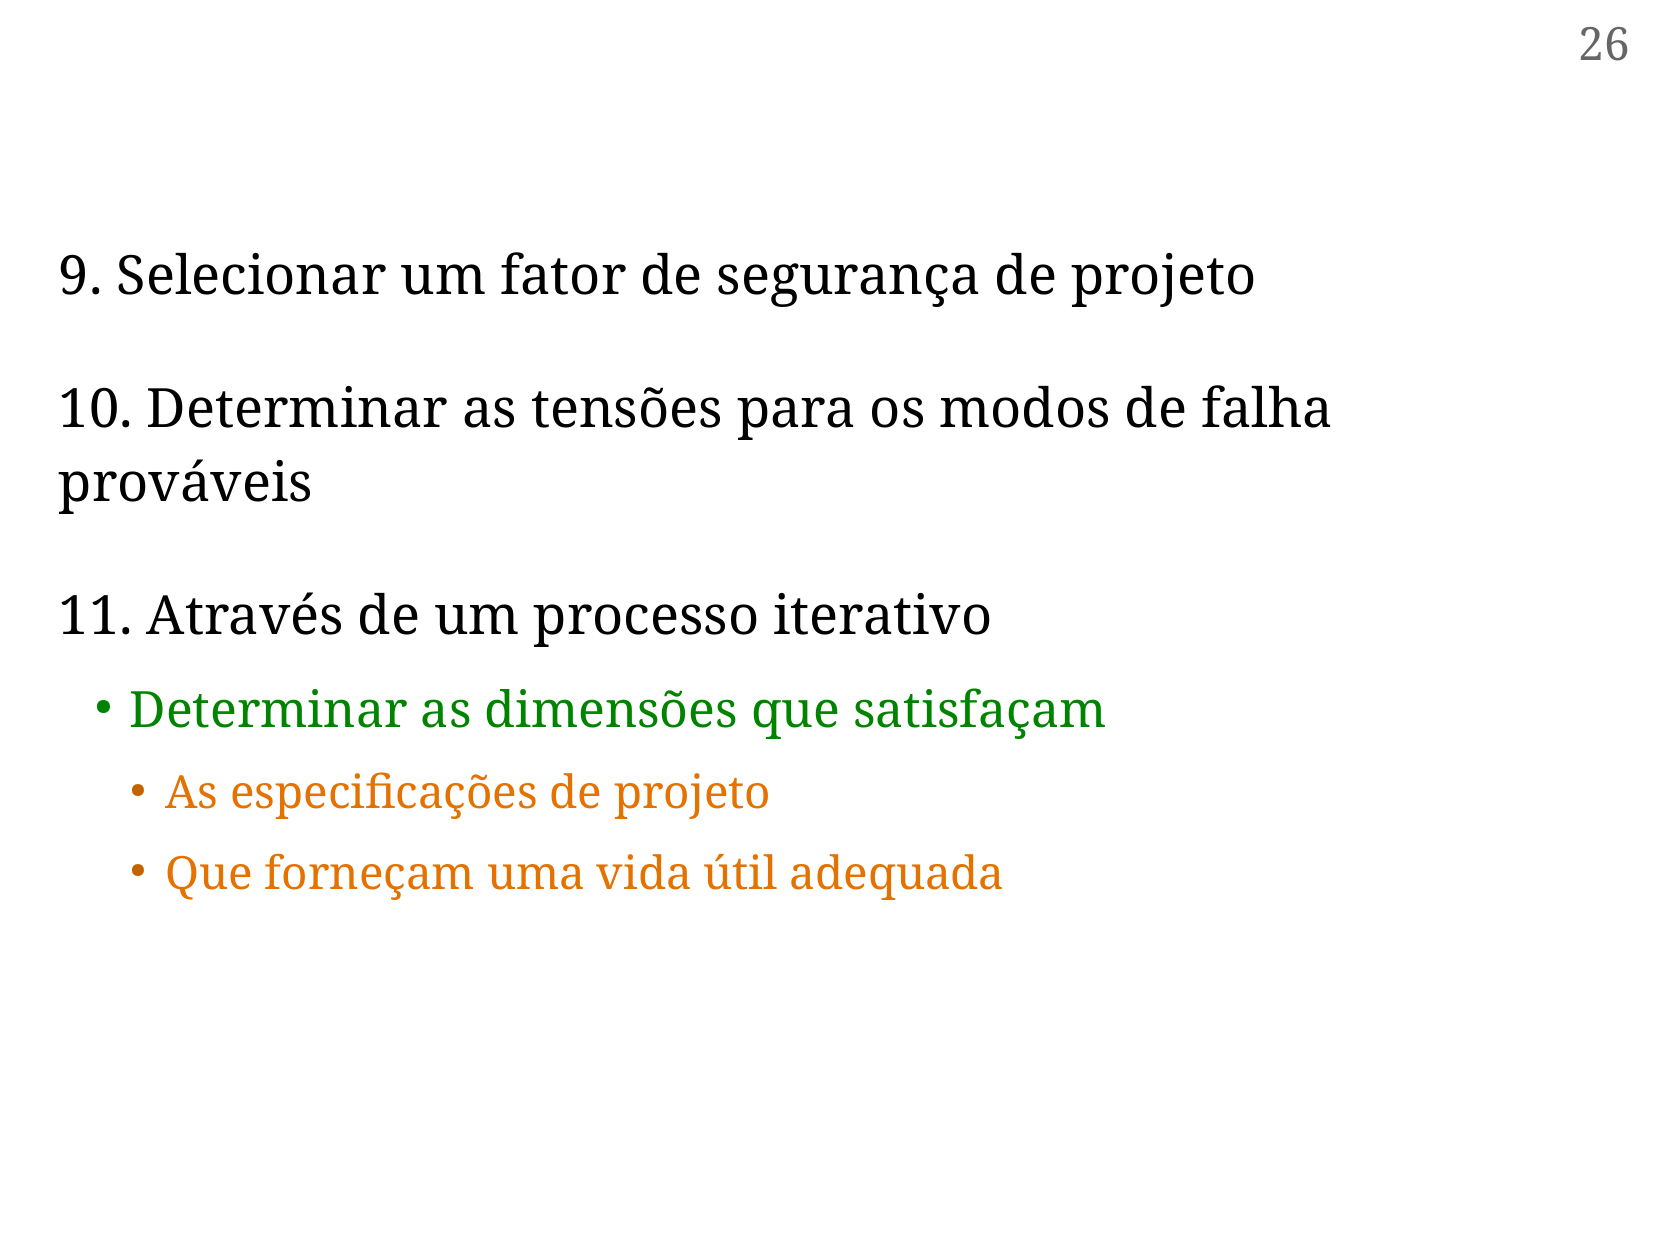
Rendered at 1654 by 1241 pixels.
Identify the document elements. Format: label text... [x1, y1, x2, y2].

list 9. Selecionar um fator de segurança de projeto 10. Determinar as tensões para os modos de falha prováveis 11. Através de um processo iterativo Determinar as dimensões que satisfaçam As especificações de projeto Que forneçam uma vida útil adequada [59, 236, 1595, 1211]
